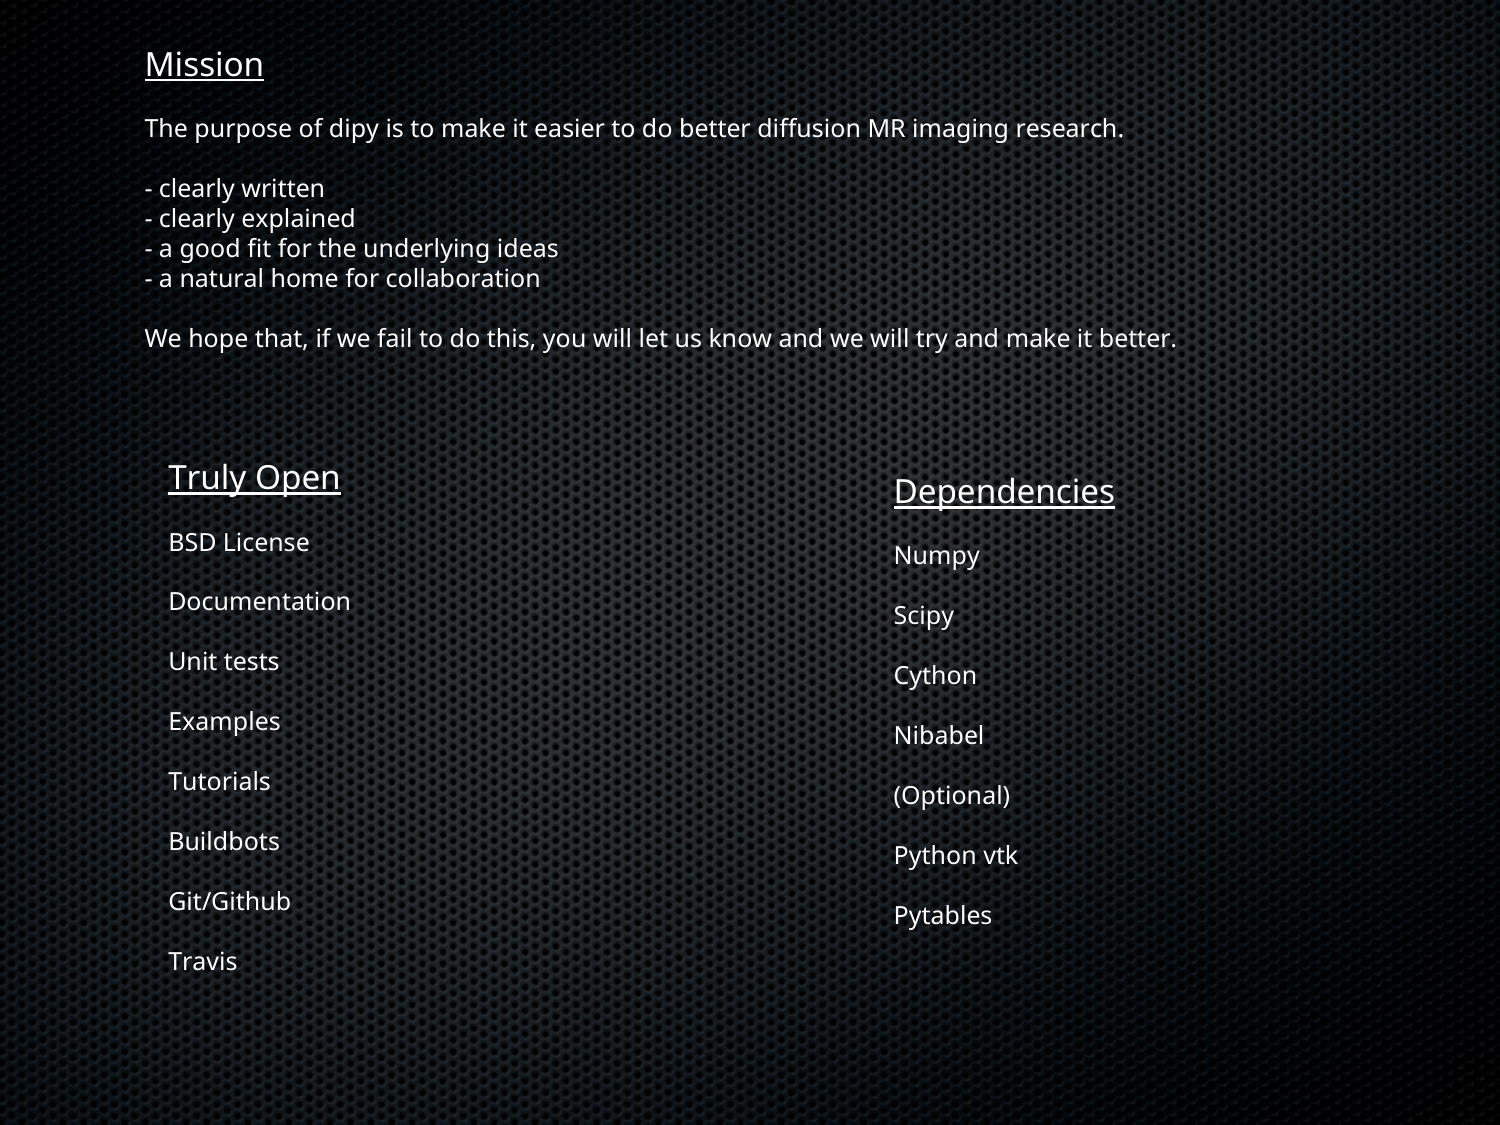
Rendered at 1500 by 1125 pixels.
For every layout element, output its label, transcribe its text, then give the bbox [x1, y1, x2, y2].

text_box Dependencies Numpy Scipy Cython Nibabel (Optional) Python vtk Pytables [878, 432, 1145, 967]
picture [0, 0, 1500, 1125]
text_box Mission The purpose of dipy is to make it easier to do better diffusion MR imaging research. - clearly written - clearly explained - a good fit for the underlying ideas - a natural home for collaboration We hope that, if we fail to do this, you will let us know and we will try and make it better. [129, 35, 1279, 390]
text_box Truly Open BSD License Documentation Unit tests Examples Tutorials Buildbots Git/Github Travis [153, 448, 376, 1125]
